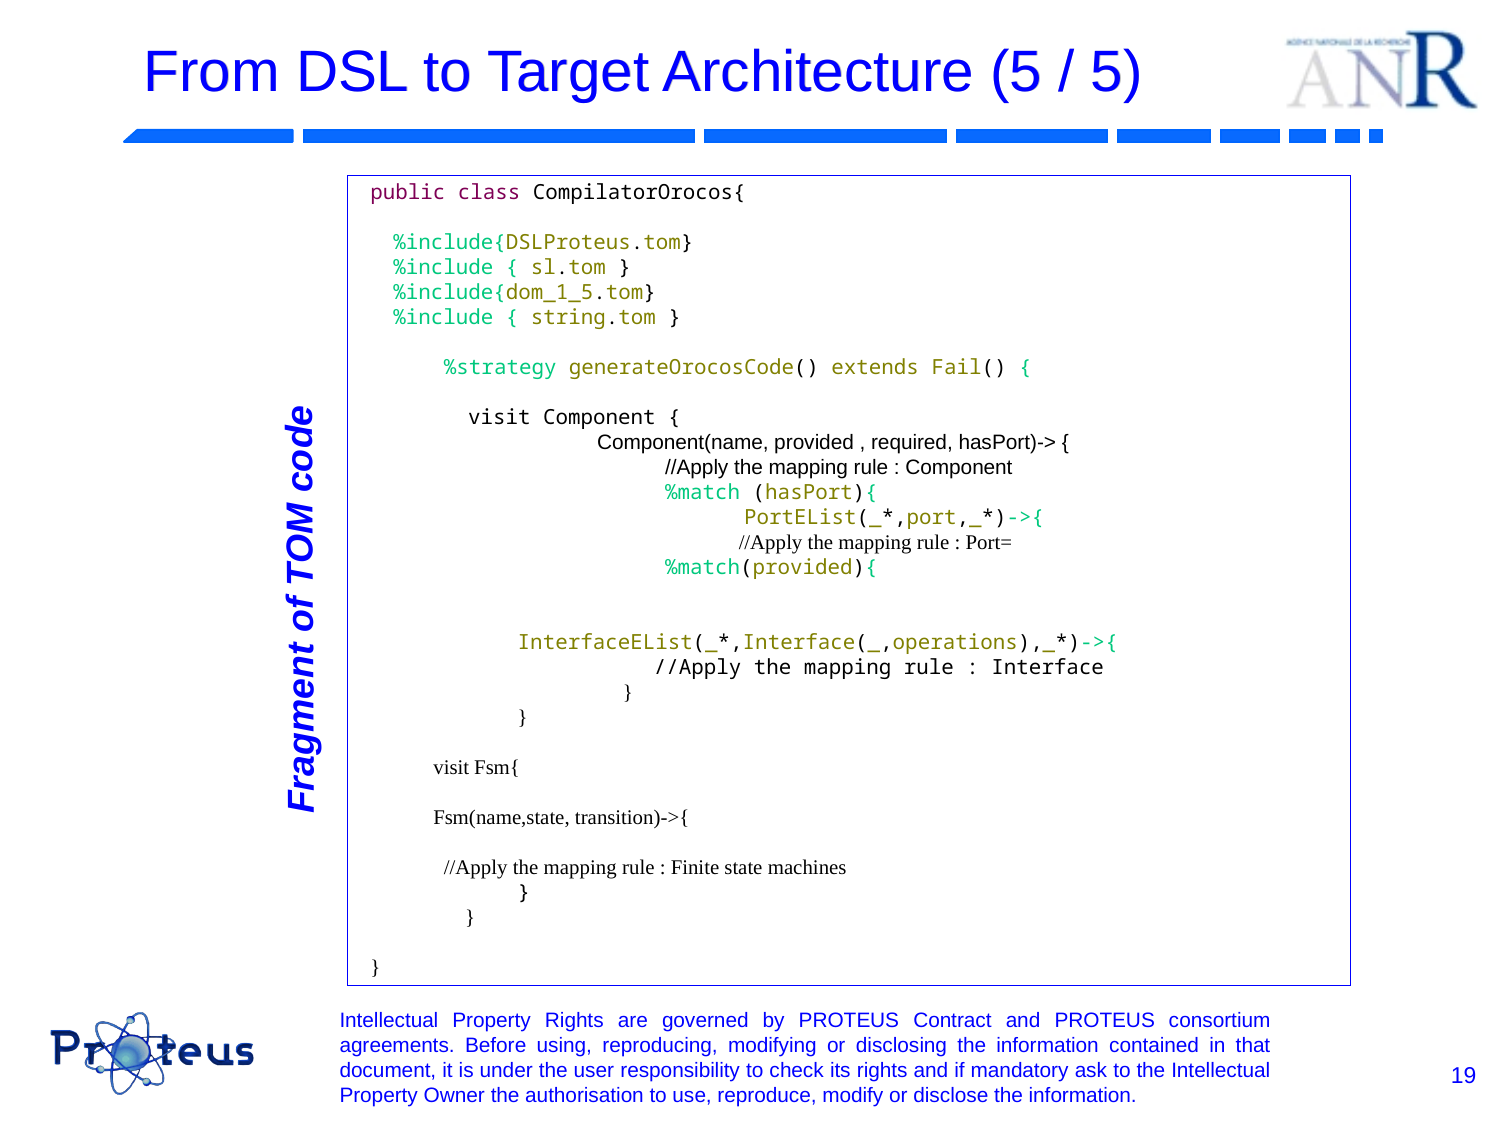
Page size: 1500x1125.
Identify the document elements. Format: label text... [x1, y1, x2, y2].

picture [1281, 27, 1484, 115]
text_box Fragment of TOM code [270, 389, 330, 829]
title From DSL to Target Architecture (5 / 5) [23, 19, 1264, 123]
picture [35, 1003, 272, 1101]
text_box public class CompilatorOrocos{ %include{DSLProteus.tom} %include { sl.tom } %include{dom_1_5.tom} %include { string.tom } %strategy generateOrocosCode() extends Fail() { visit Component { Component(name, provided , required, hasPort)-> { //Apply the mapping rule : Component %match (hasPort){ PortEList(_*,port,_*)->{ //Apply the mapping rule : Port= %match(provided){ InterfaceEList(_*,Interface(_,operations),_*)->{ //Apply the mapping rule : Interface } } visit Fsm{ Fsm(name,state, transition)->{ //Apply the mapping rule : Finite state machines } } } [347, 175, 1351, 986]
